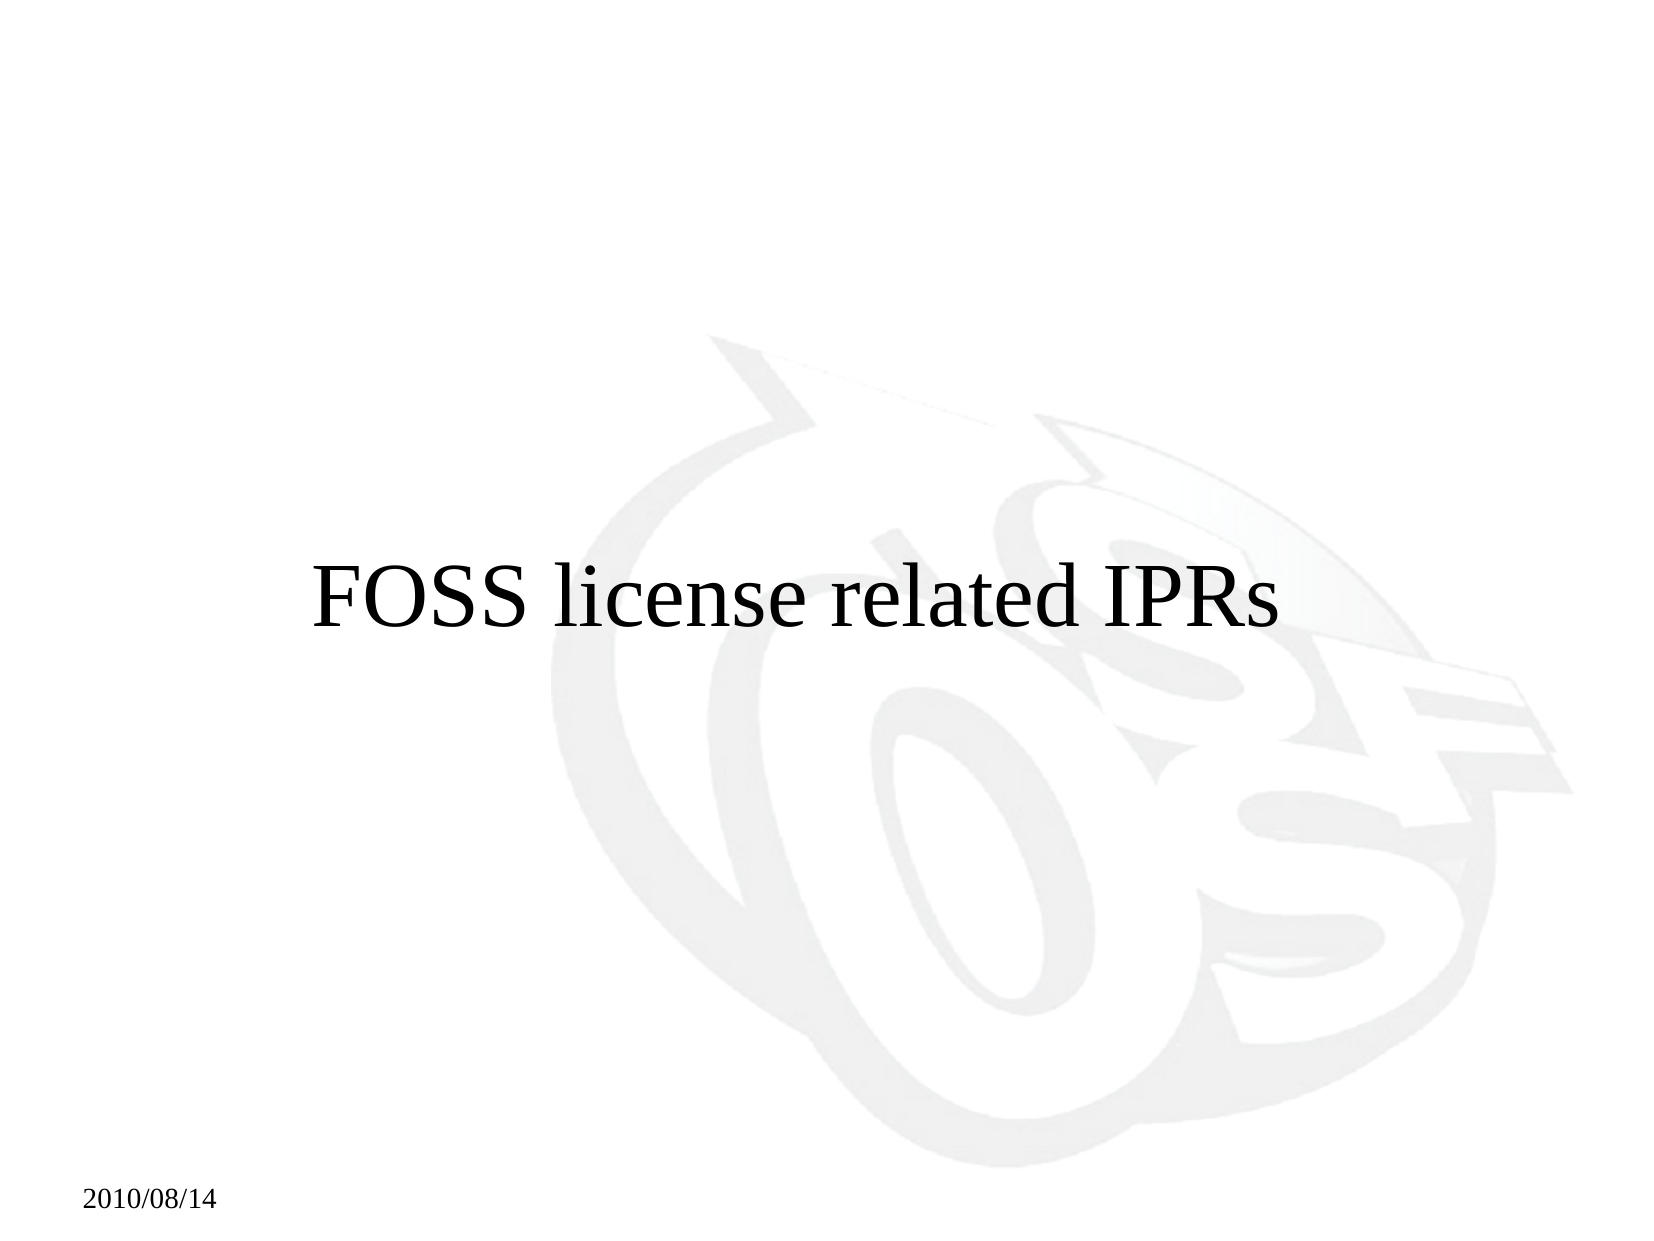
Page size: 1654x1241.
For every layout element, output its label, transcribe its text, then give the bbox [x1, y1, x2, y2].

title FOSS license related IPRs [177, 431, 1418, 709]
picture [551, 331, 1577, 1170]
